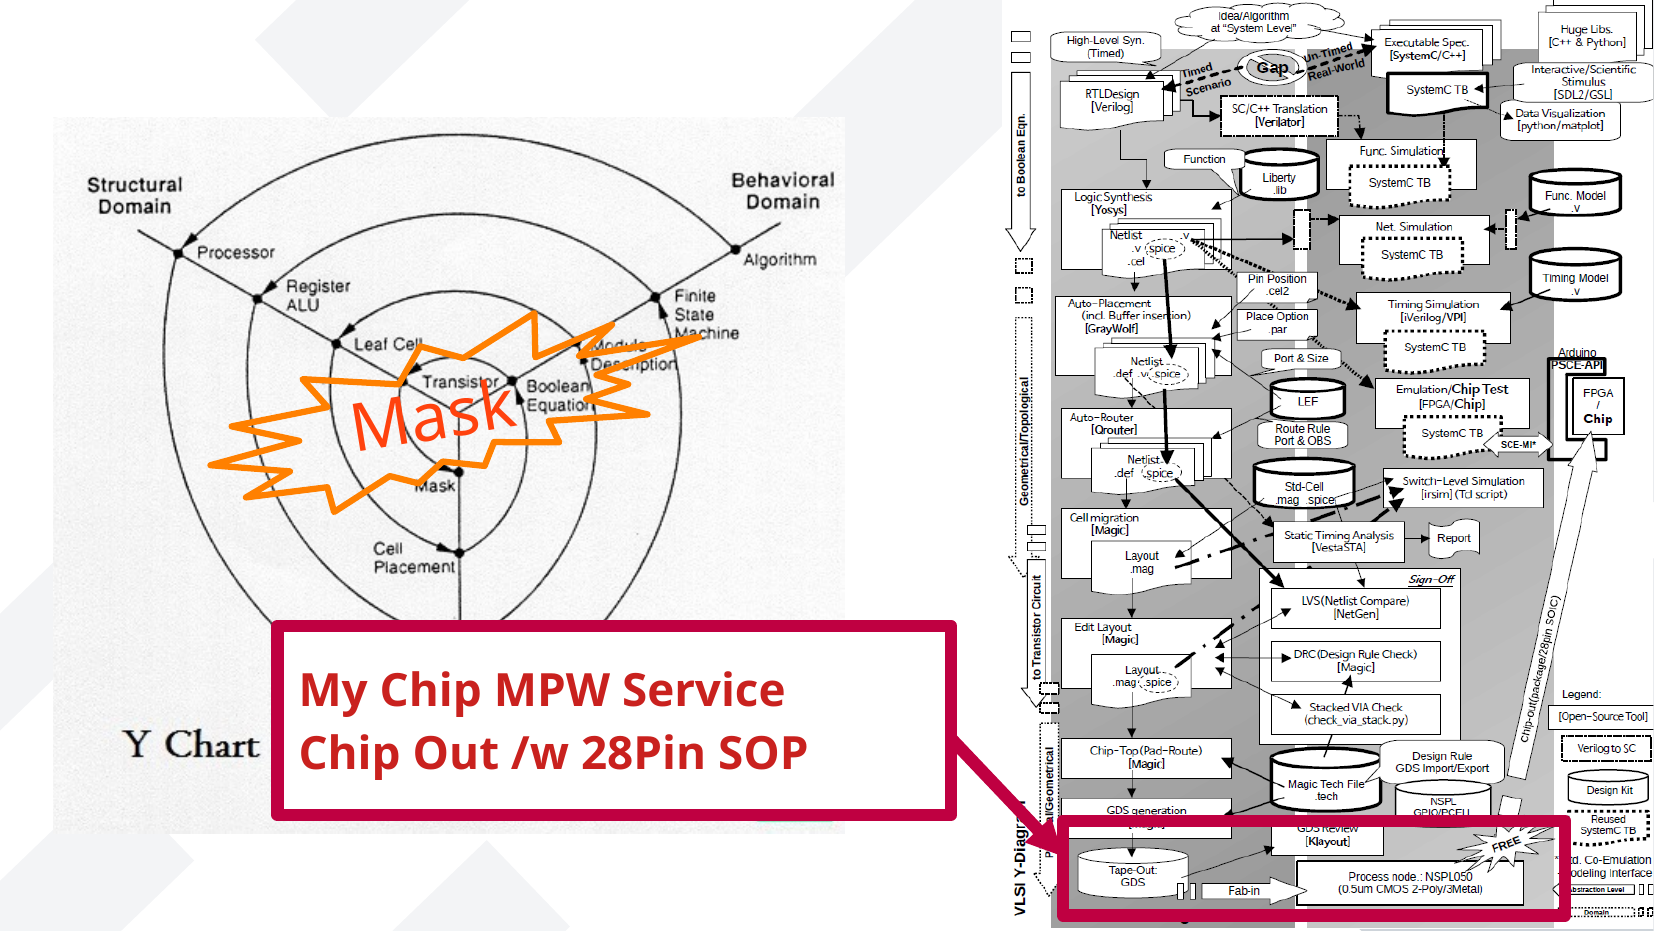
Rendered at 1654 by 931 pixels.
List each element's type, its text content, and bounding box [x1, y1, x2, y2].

text_box My Chip MPW Service Chip Out /w 28Pin SOP [277, 625, 951, 815]
picture [53, 117, 845, 834]
picture [1002, 0, 1654, 929]
text_box Mask [210, 313, 700, 512]
picture [1069, 827, 1559, 909]
